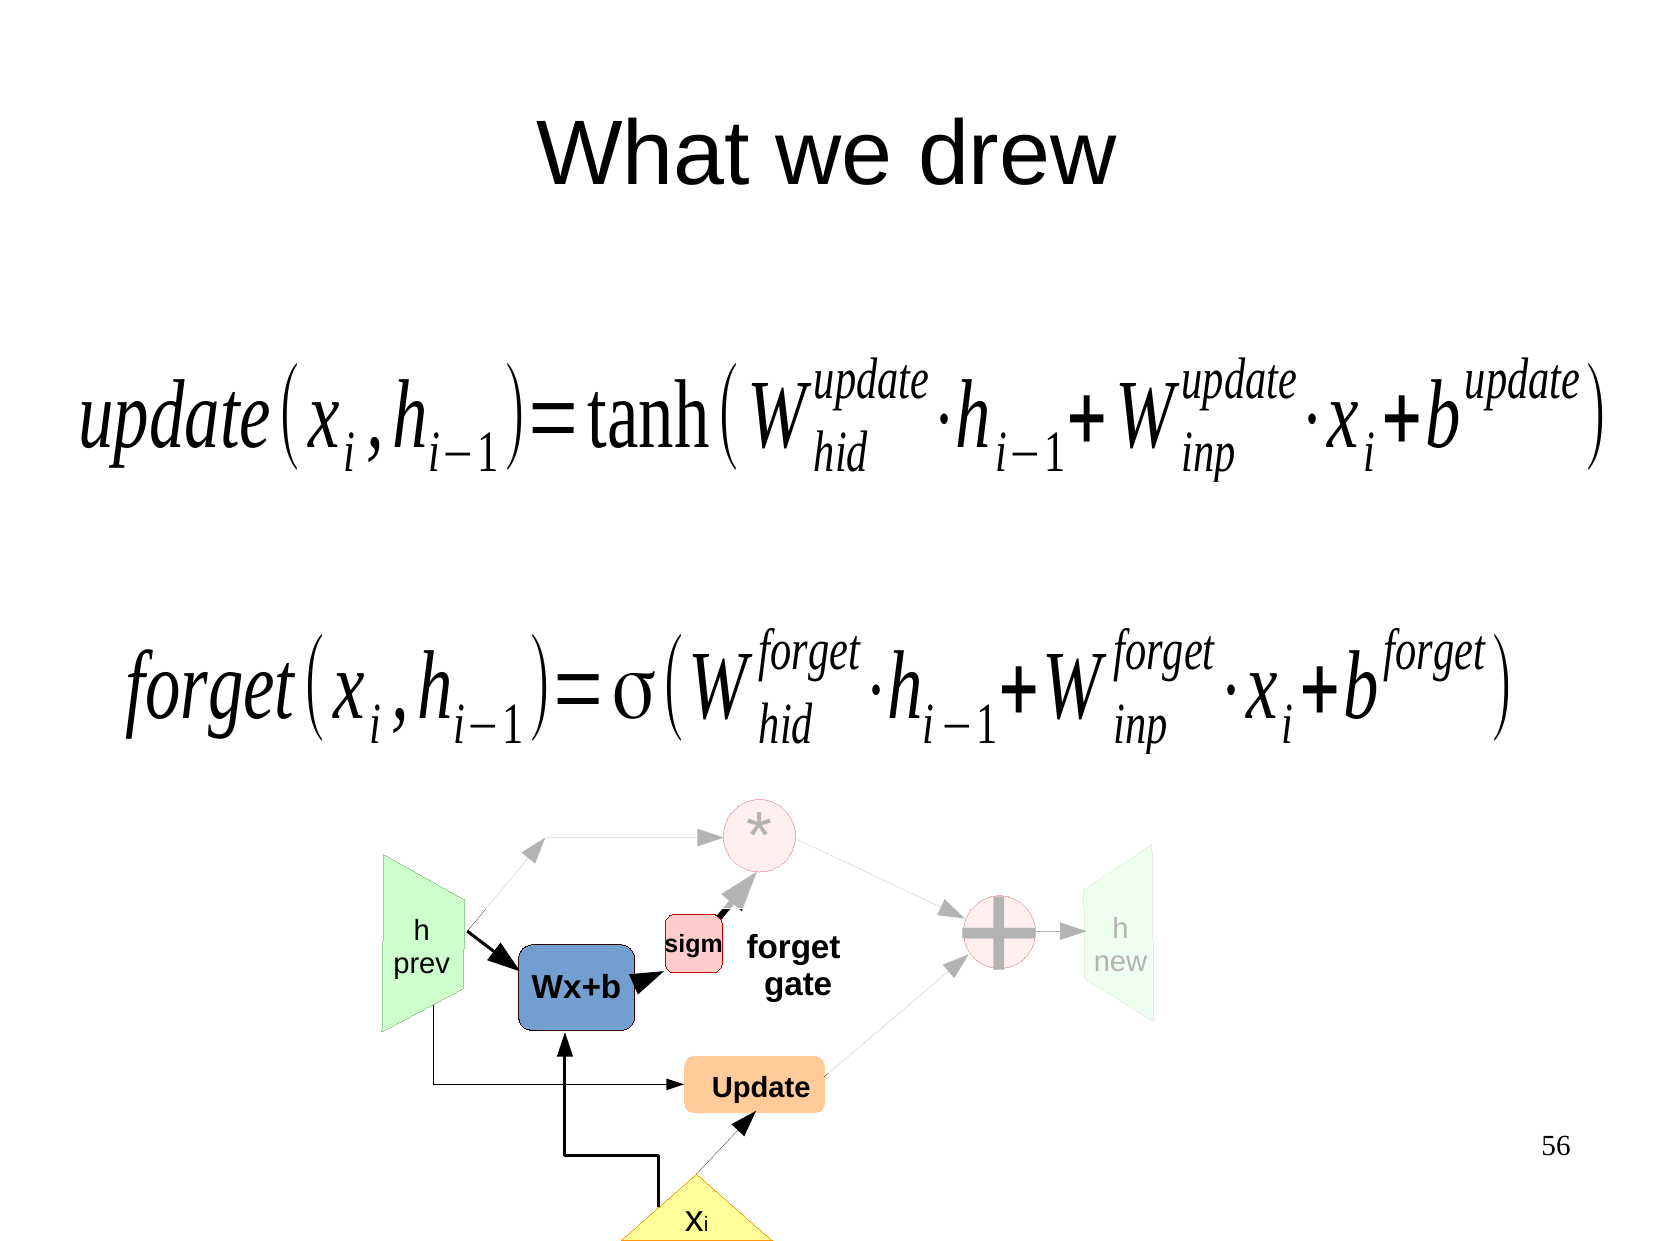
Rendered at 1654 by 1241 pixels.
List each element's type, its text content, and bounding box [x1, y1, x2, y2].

text_box [466, 779, 1296, 1083]
chart [60, 343, 1626, 482]
text_box [683, 1055, 825, 1114]
text_box Wx+b [518, 944, 635, 1031]
text_box [381, 987, 464, 1032]
text_box h prev [378, 906, 466, 987]
text_box forget gate [731, 921, 865, 1012]
text_box sigm [665, 914, 723, 973]
chart [107, 614, 1531, 754]
text_box Update [697, 1063, 871, 1112]
title What we drew [82, 49, 1571, 257]
text_box [383, 854, 465, 906]
text_box xi [621, 1174, 773, 1241]
